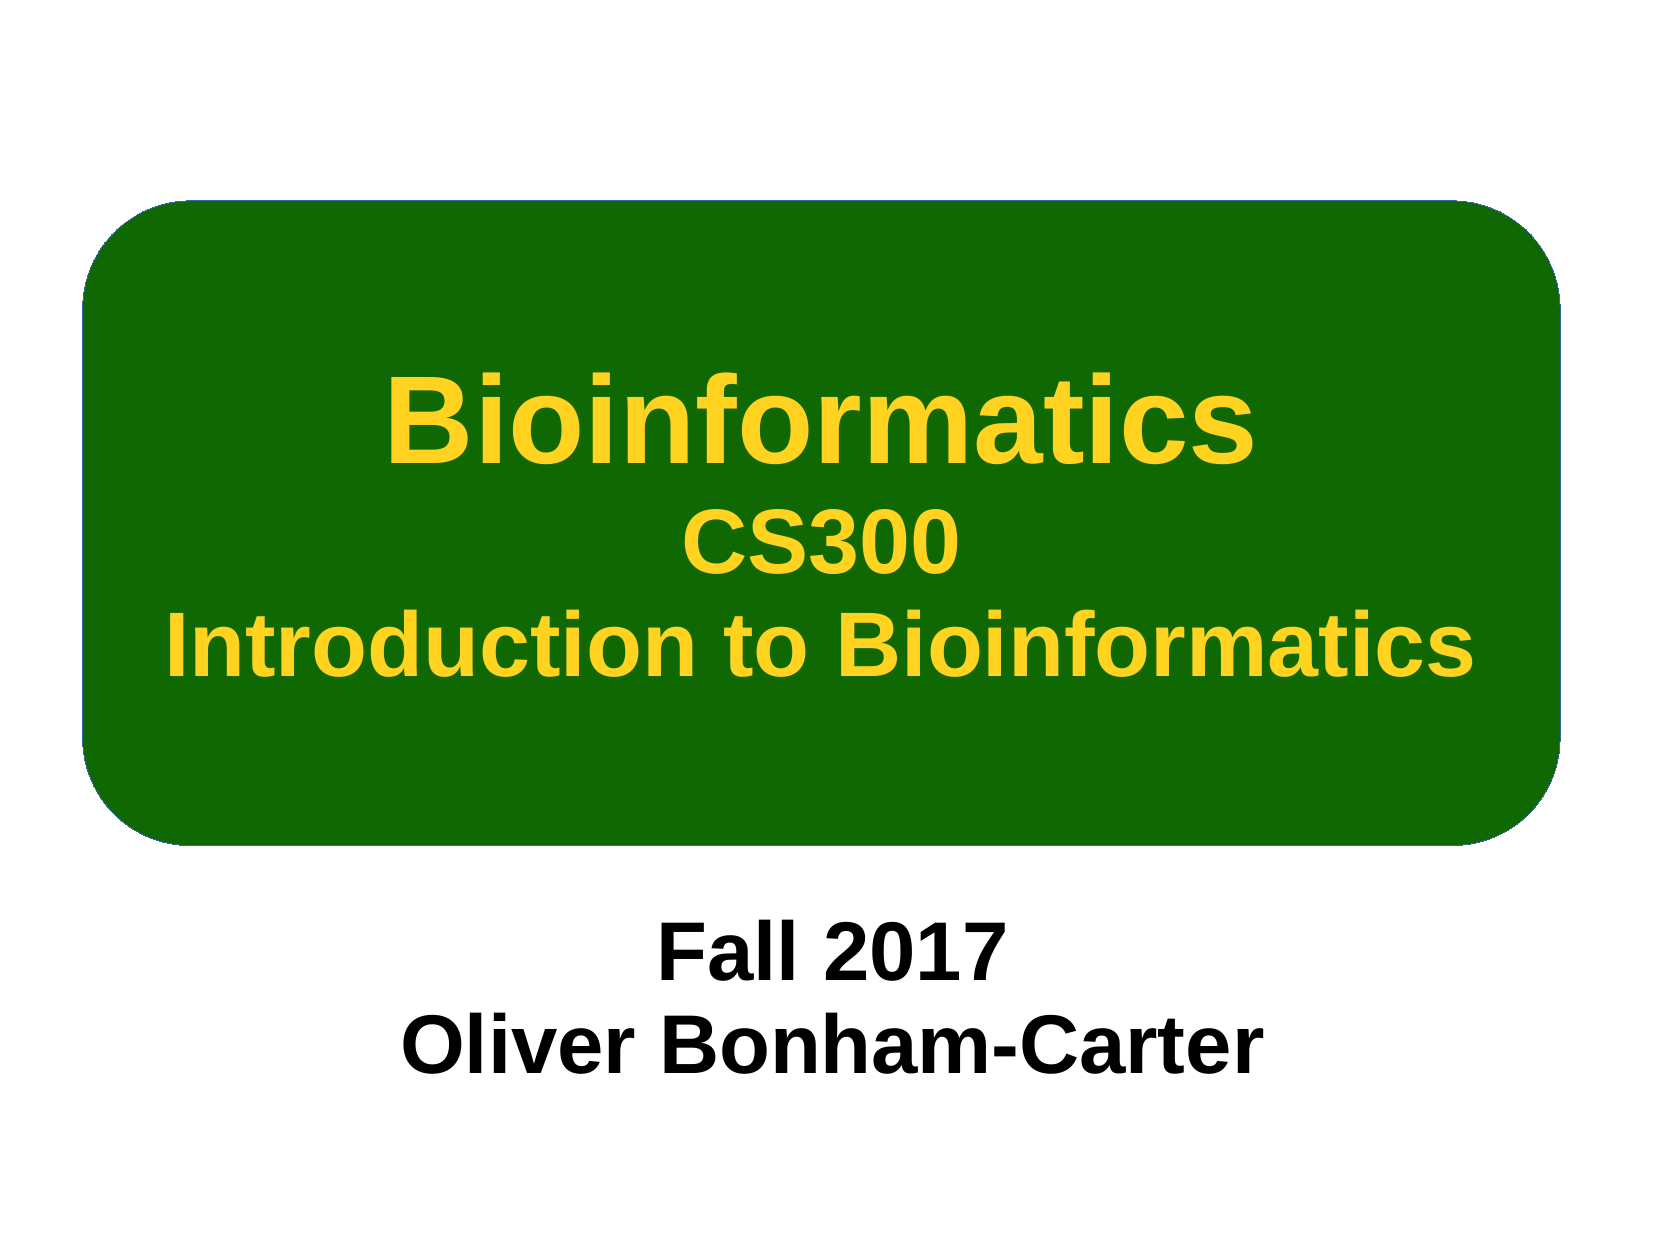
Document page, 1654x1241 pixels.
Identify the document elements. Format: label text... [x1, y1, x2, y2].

text_box Bioinformatics CS300 Introduction to Bioinformatics [82, 200, 1561, 846]
text_box Fall 2017 Oliver Bonham-Carter [385, 898, 1281, 1100]
